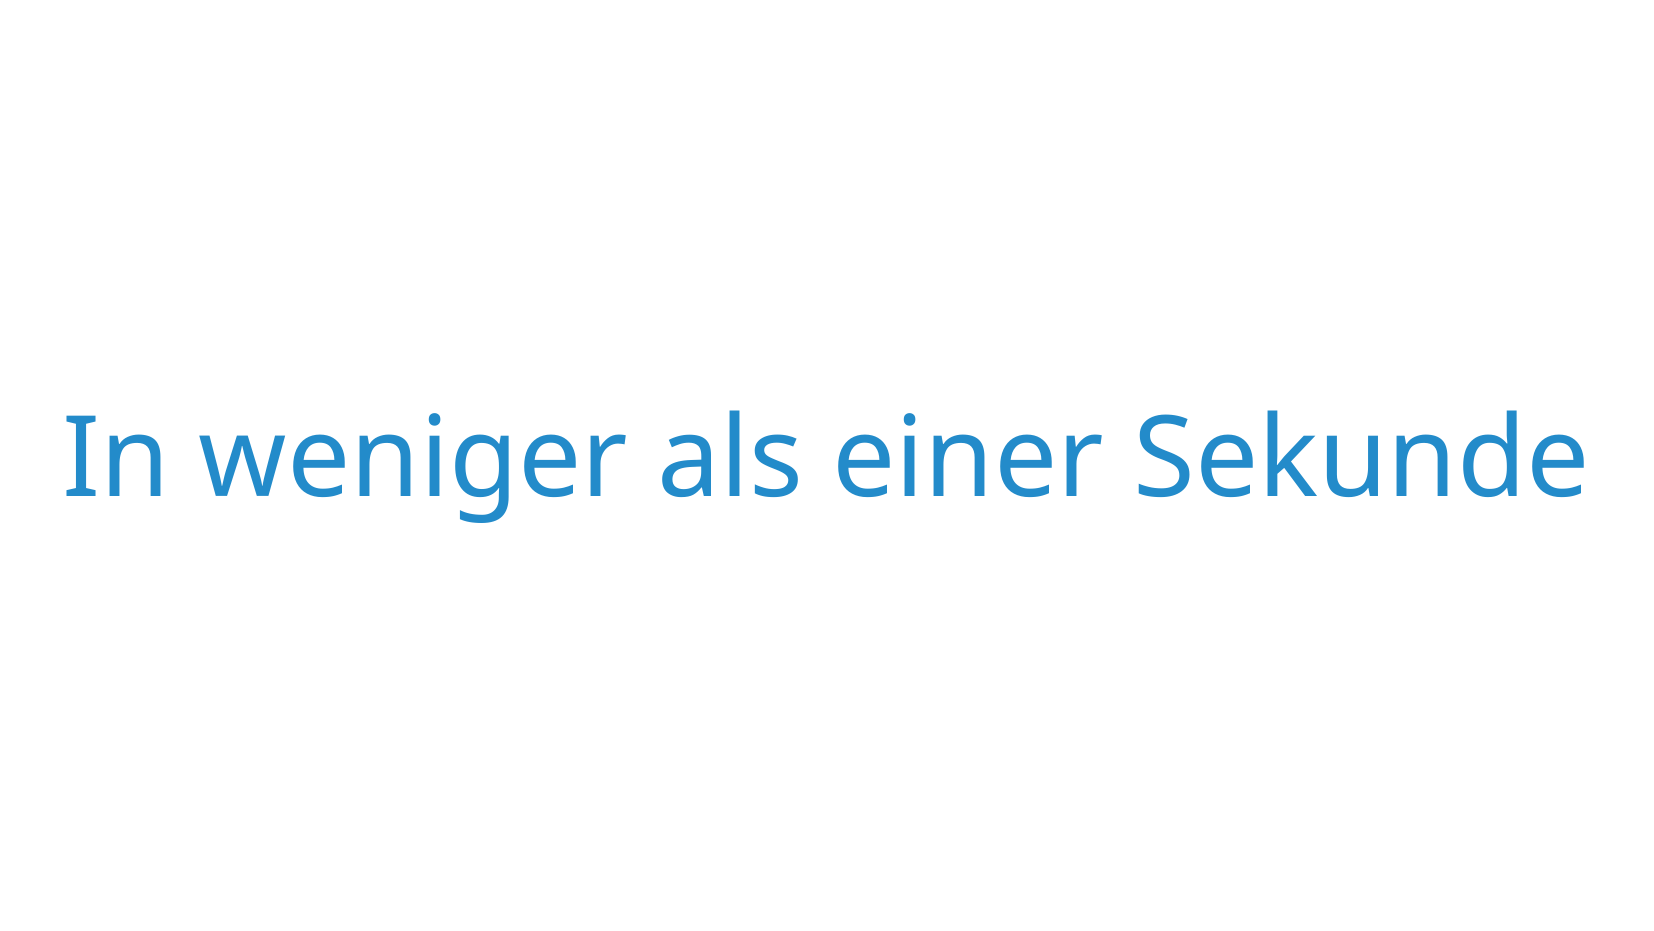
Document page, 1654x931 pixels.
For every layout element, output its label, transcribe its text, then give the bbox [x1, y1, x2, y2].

list In weniger als einer Sekunde [59, 236, 1595, 768]
